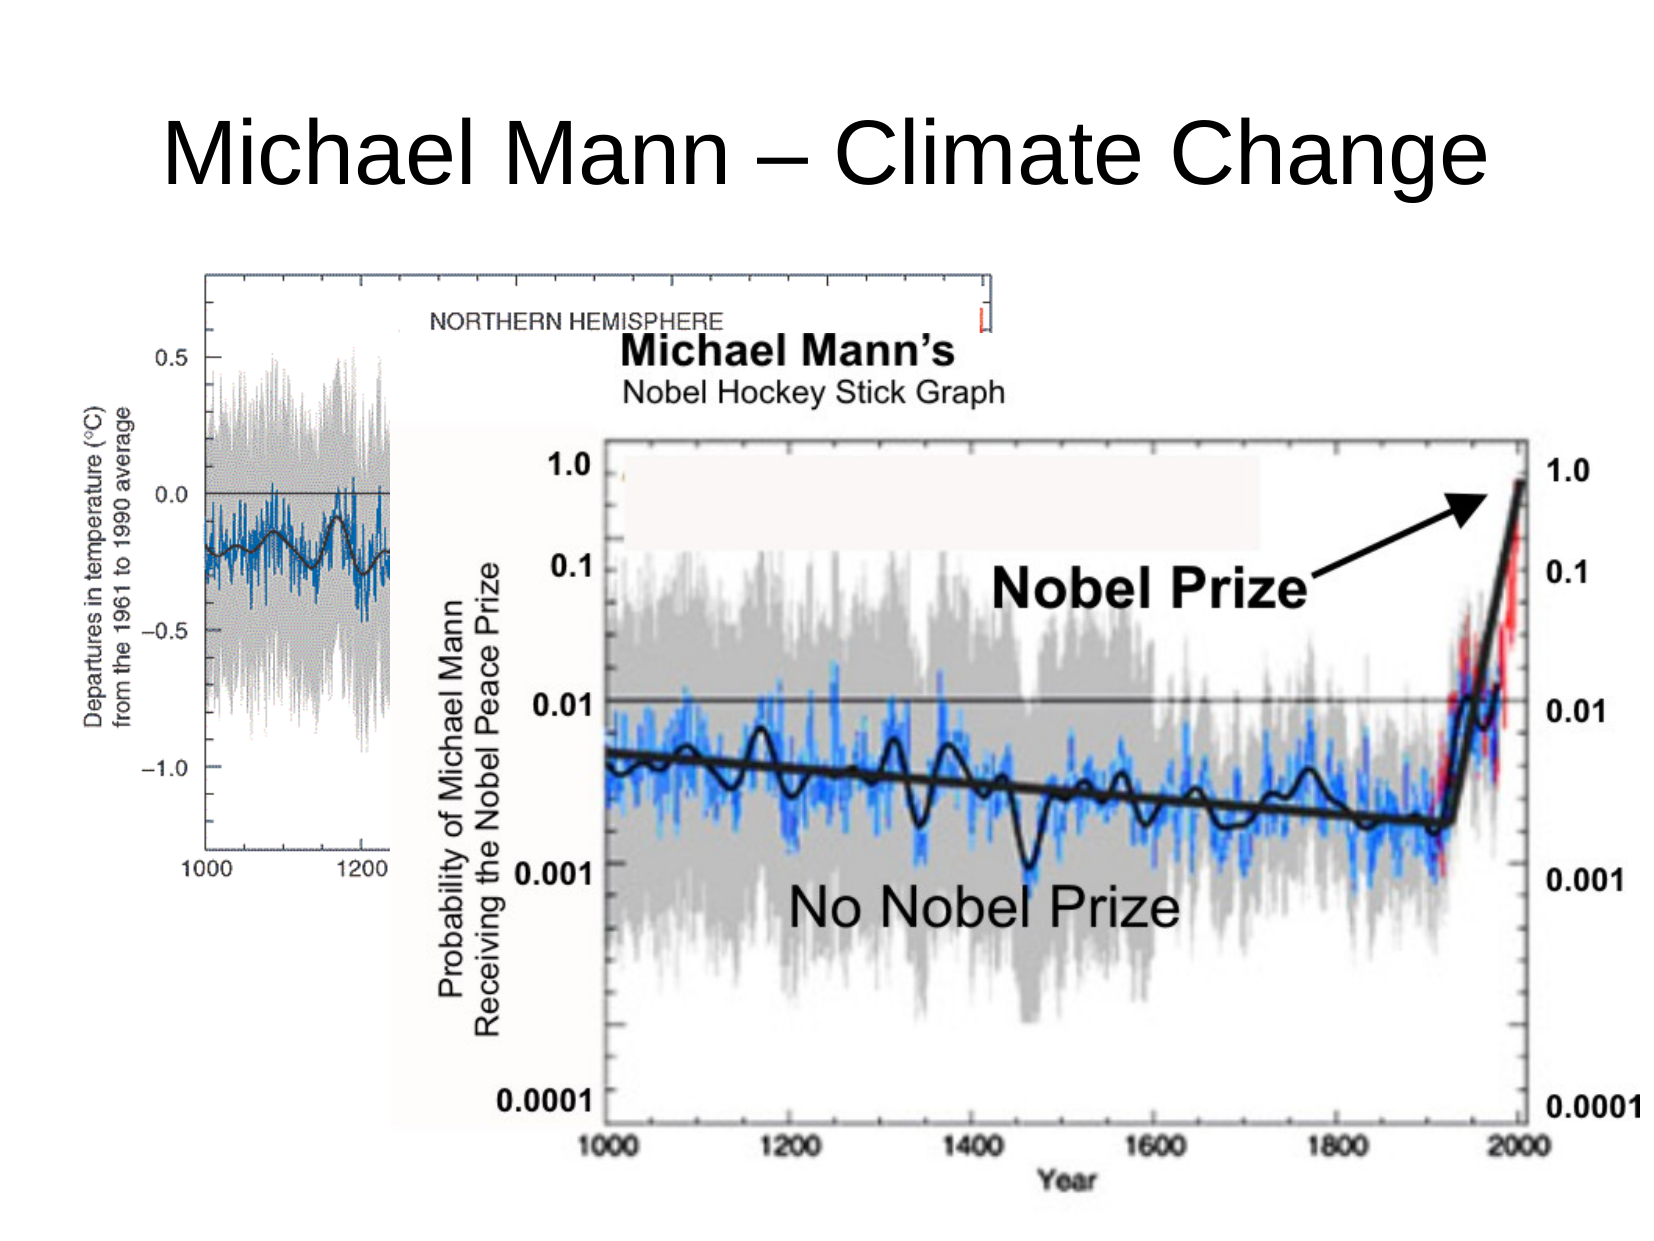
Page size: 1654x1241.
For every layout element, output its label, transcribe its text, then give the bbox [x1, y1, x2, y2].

picture [75, 269, 1640, 1216]
title Michael Mann – Climate Change [82, 49, 1571, 257]
